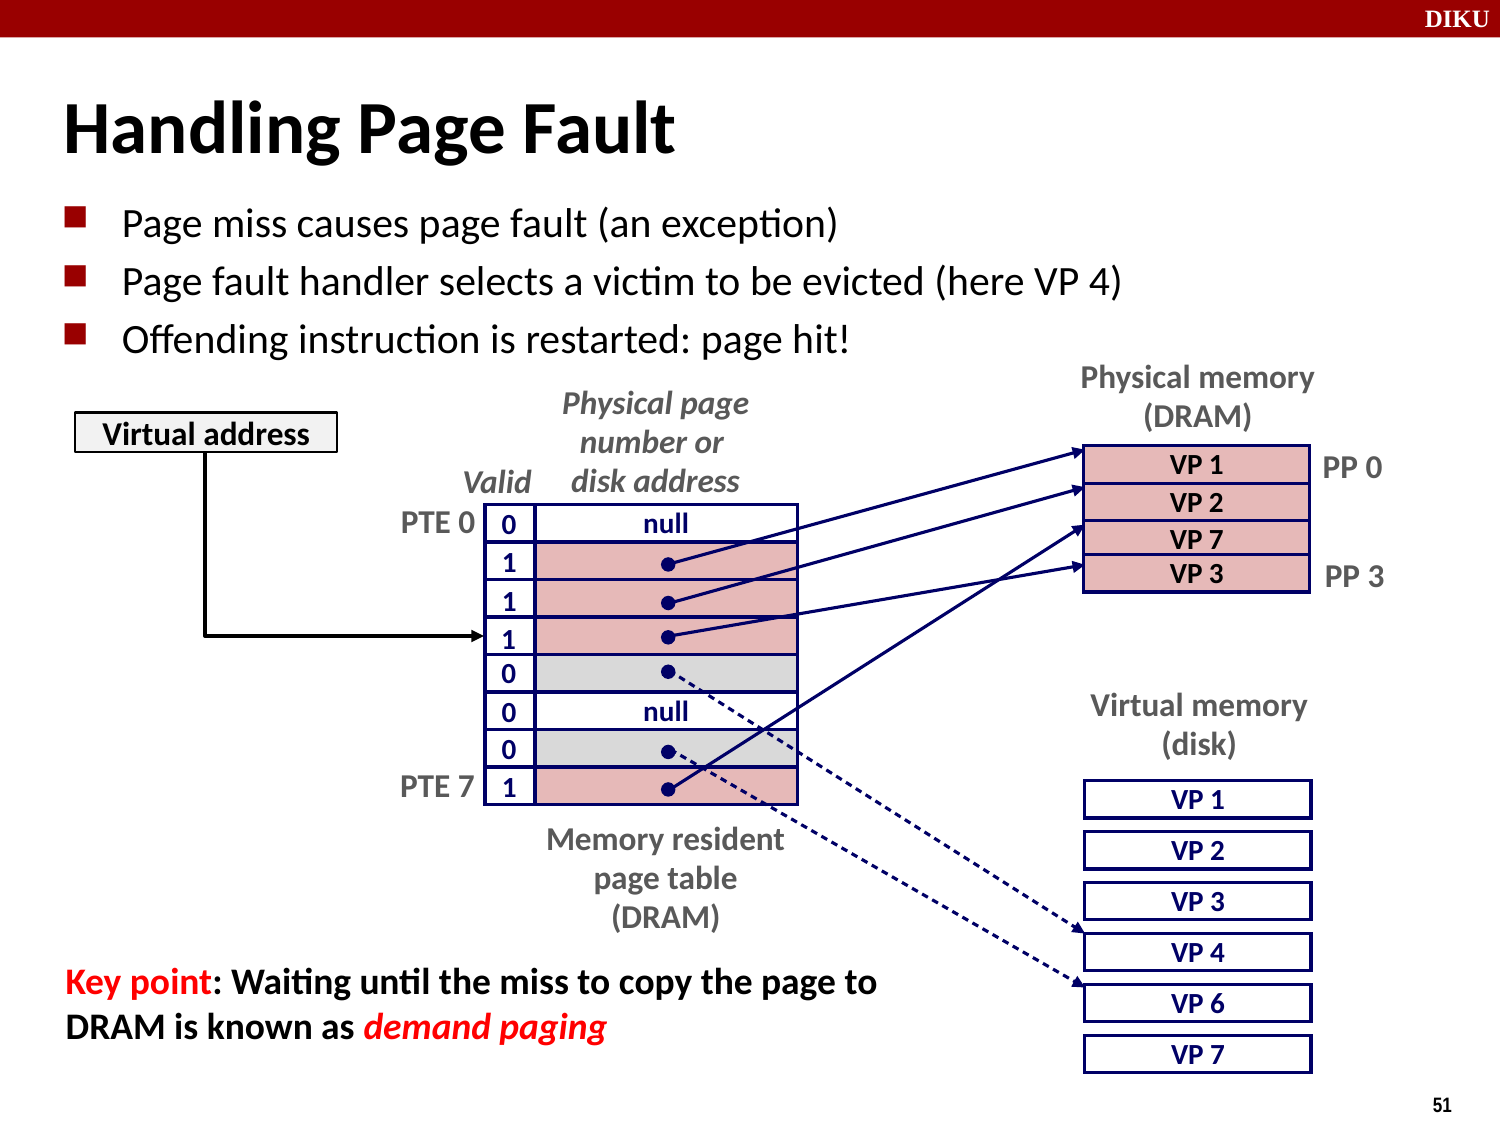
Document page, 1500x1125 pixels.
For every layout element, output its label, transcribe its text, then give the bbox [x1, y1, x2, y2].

text_box [536, 542, 798, 693]
text_box Virtual memory (disk) [1075, 677, 1323, 772]
text_box Memory resident page table (DRAM) [531, 811, 801, 945]
text_box 1 [487, 576, 532, 627]
text_box Key point: Waiting until the miss to copy the page to DRAM is known as demand paging [50, 949, 1000, 1055]
text_box Valid [447, 454, 560, 510]
text_box PP 0 [1307, 439, 1398, 495]
text_box Physical memory (DRAM) [1065, 349, 1330, 445]
text_box Virtual address [75, 412, 338, 453]
text_box Page miss causes page fault (an exception) Page fault handler selects a victim to be evicted (here VP 4) Offending instruction is restarted: page hit! [50, 188, 1414, 313]
text_box 0 [486, 687, 532, 724]
text_box VP 7 [1083, 521, 1310, 554]
text_box 0 [490, 499, 532, 537]
text_box VP 2 [1083, 484, 1310, 521]
text_box VP 7 [1084, 1035, 1312, 1073]
text_box 1 [490, 775, 532, 814]
text_box VP 4 [1084, 933, 1312, 971]
text_box VP 3 [1083, 554, 1310, 593]
text_box [536, 730, 798, 805]
text_box Physical page number or disk address [547, 374, 765, 509]
text_box PP 3 [1310, 548, 1400, 604]
text_box PTE 0 [385, 493, 490, 549]
text_box Handling Page Fault [48, 59, 1408, 188]
text_box VP 6 [1084, 984, 1312, 1022]
text_box null [536, 504, 798, 542]
text_box 0 [486, 724, 532, 775]
text_box null [536, 693, 798, 730]
text_box VP 3 [1084, 882, 1312, 920]
text_box null [768, 711, 798, 730]
text_box VP 2 [1084, 831, 1312, 869]
text_box VP 1 [1083, 445, 1310, 484]
text_box null [759, 531, 798, 542]
text_box PTE 7 [385, 758, 490, 814]
text_box 0 [486, 648, 531, 687]
text_box 1 [486, 614, 531, 648]
text_box VP 1 [1084, 780, 1312, 819]
text_box 1 [487, 537, 532, 576]
